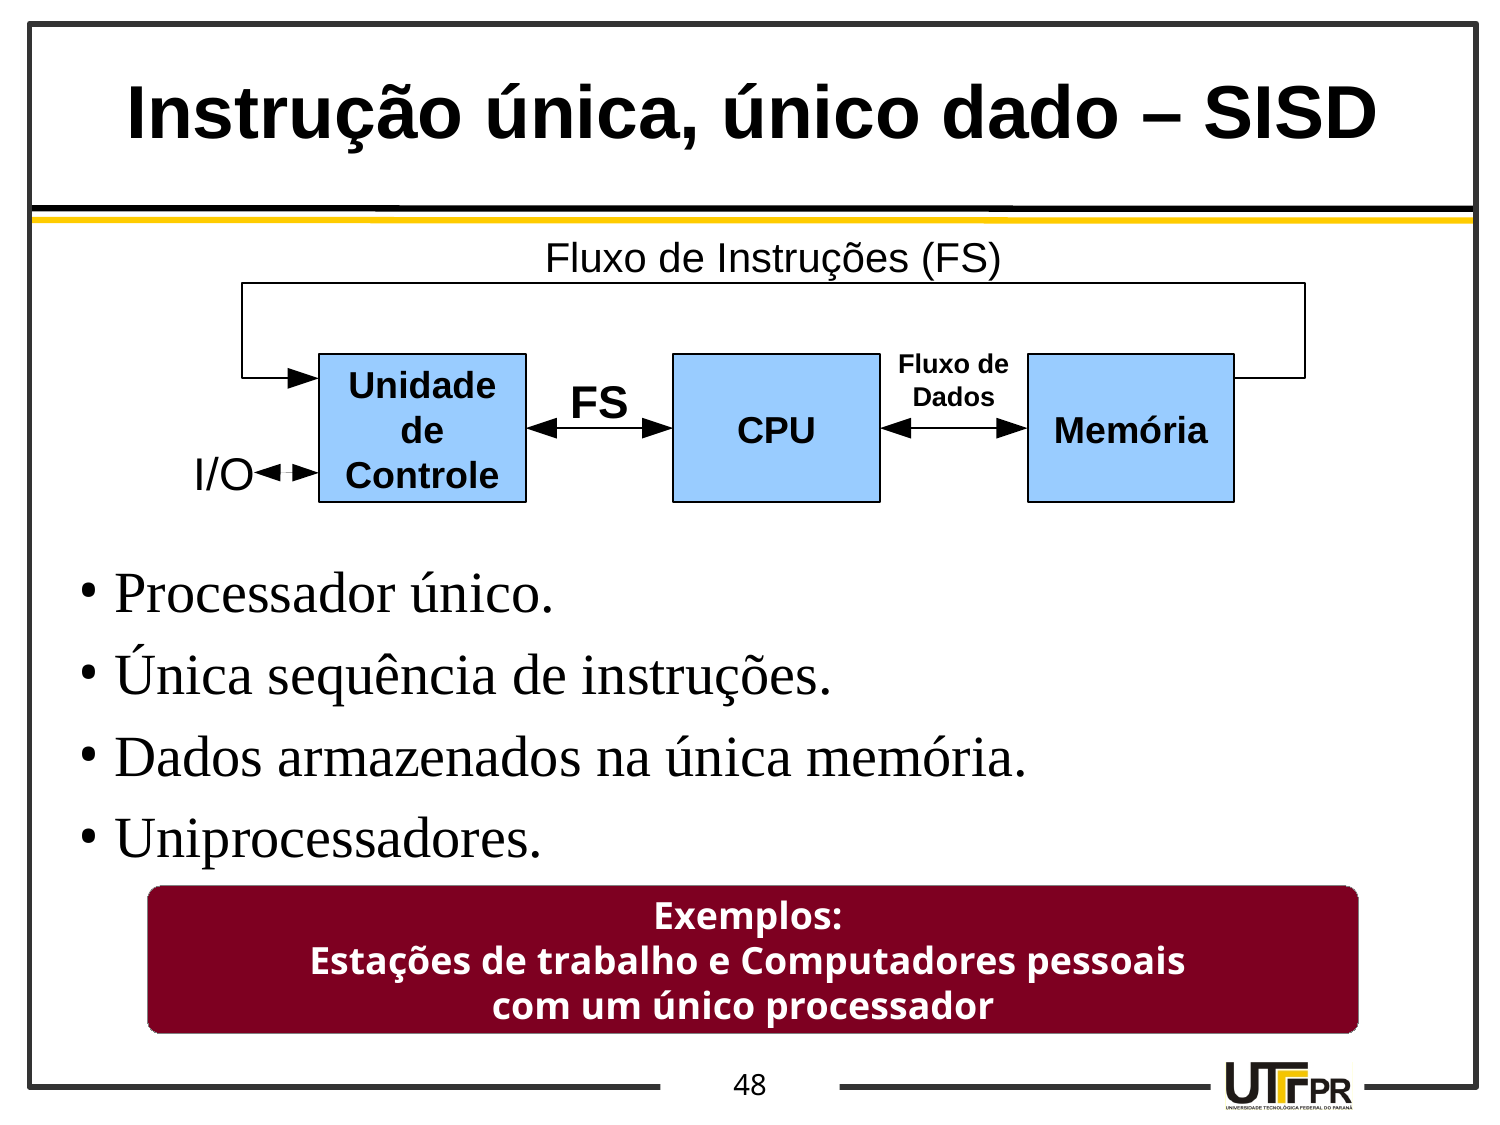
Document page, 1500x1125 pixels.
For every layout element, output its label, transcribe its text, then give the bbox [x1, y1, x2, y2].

text_box I/O [194, 442, 254, 502]
text_box Memória [1027, 354, 1235, 502]
title Instrução única, único dado – SISD [41, 37, 1465, 190]
text_box CPU [673, 354, 880, 502]
text_box Unidade de Controle [318, 354, 526, 502]
text_box Exemplos: Estações de trabalho e Computadores pessoais com um único processador [147, 885, 1359, 1034]
text_box Processador único. Única sequência de instruções. Dados armazenados na única memória. Uniprocessadores. [62, 546, 1447, 878]
picture [1225, 1062, 1353, 1110]
